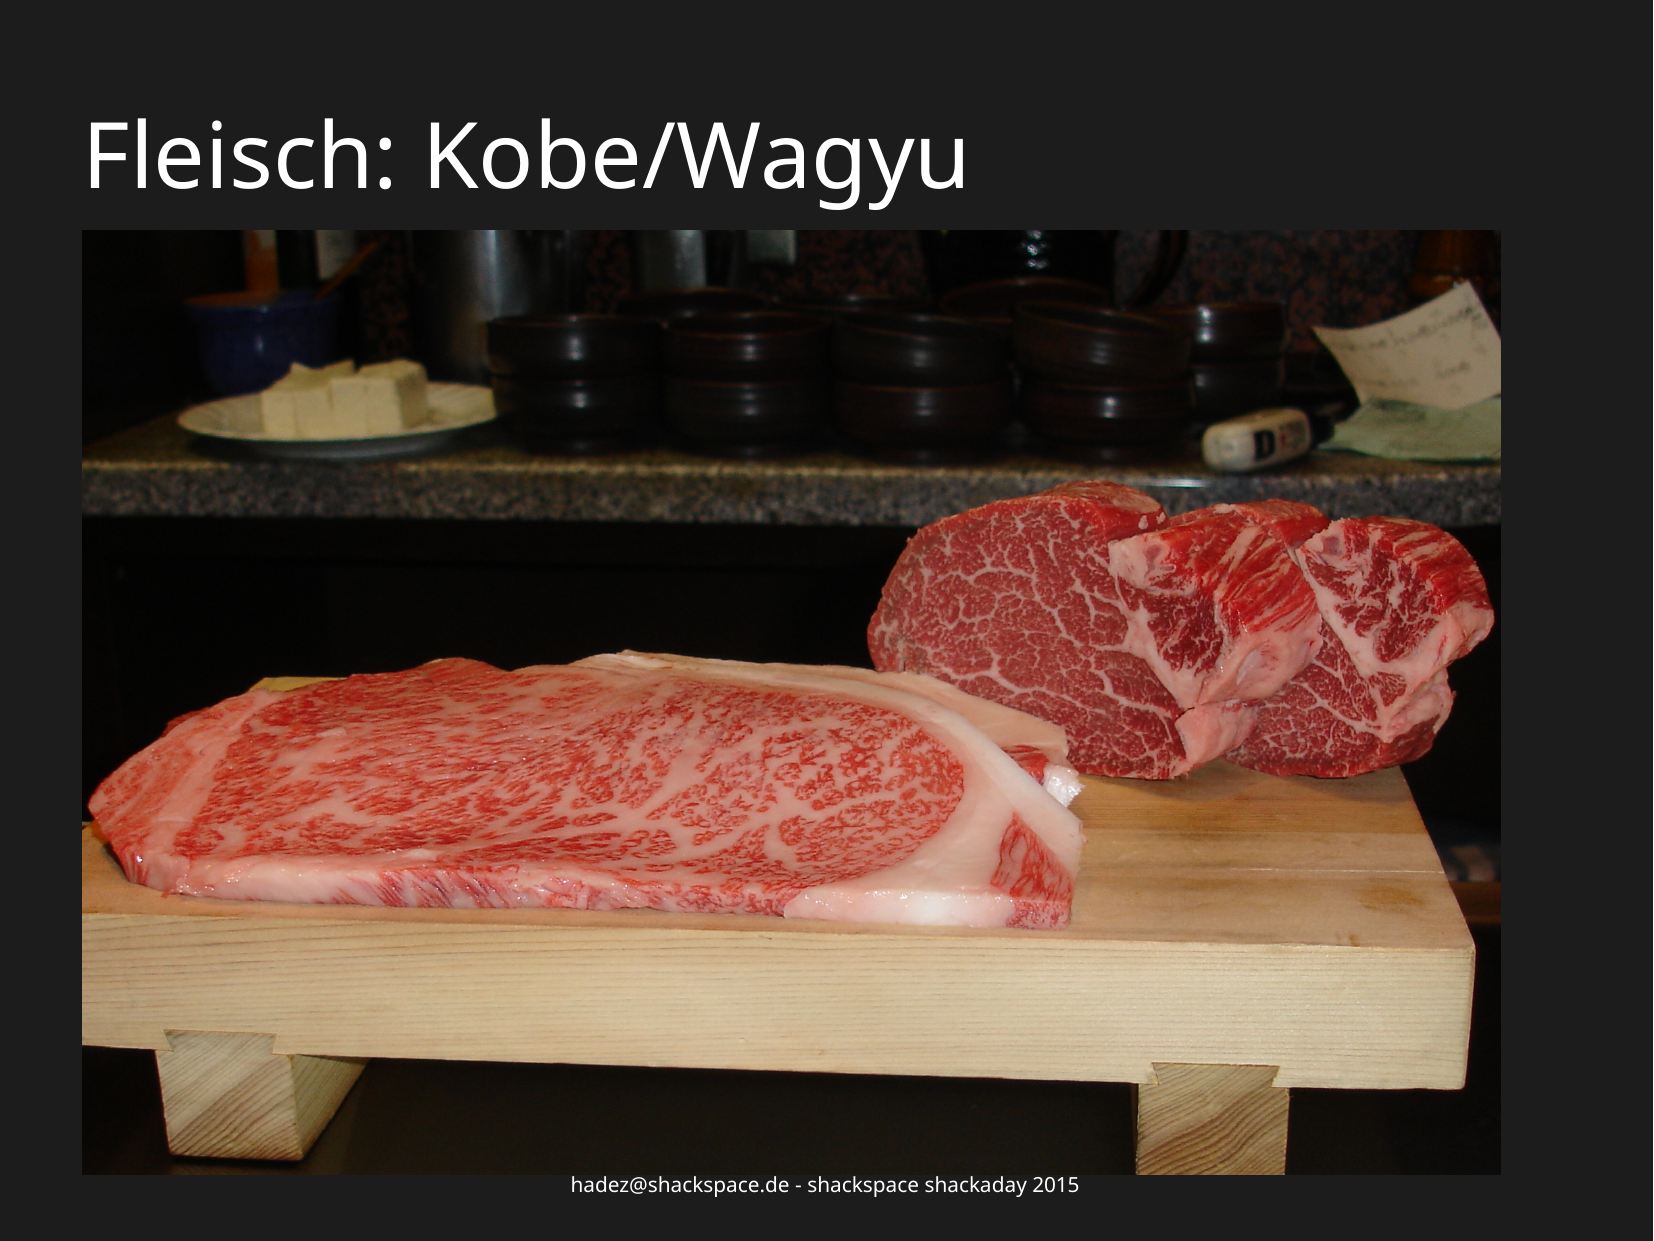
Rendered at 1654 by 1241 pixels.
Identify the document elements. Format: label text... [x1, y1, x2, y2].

title Fleisch: Kobe/Wagyu [82, 49, 1571, 257]
picture [82, 230, 1501, 1175]
